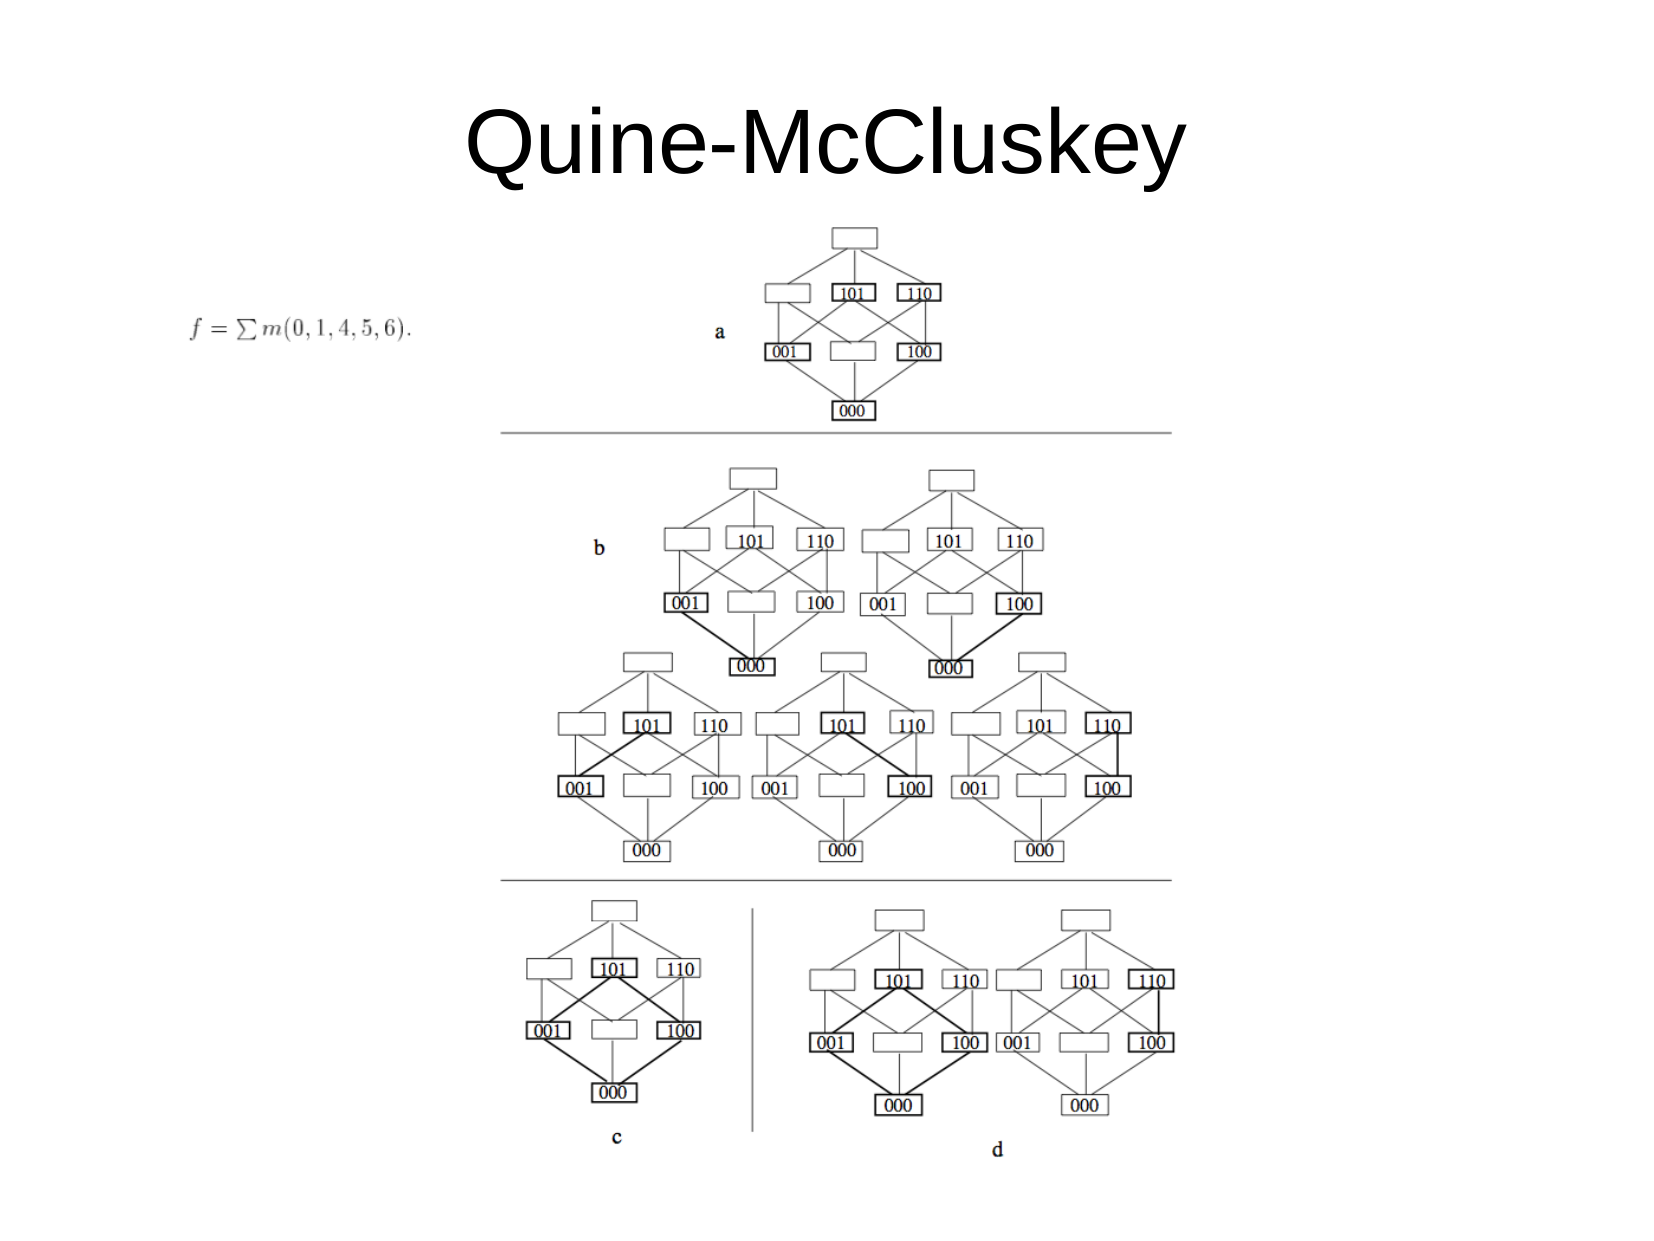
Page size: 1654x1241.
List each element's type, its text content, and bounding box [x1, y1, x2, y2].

title Quine-McCluskey [82, 38, 1571, 246]
picture [433, 246, 1230, 1165]
picture [177, 300, 429, 355]
